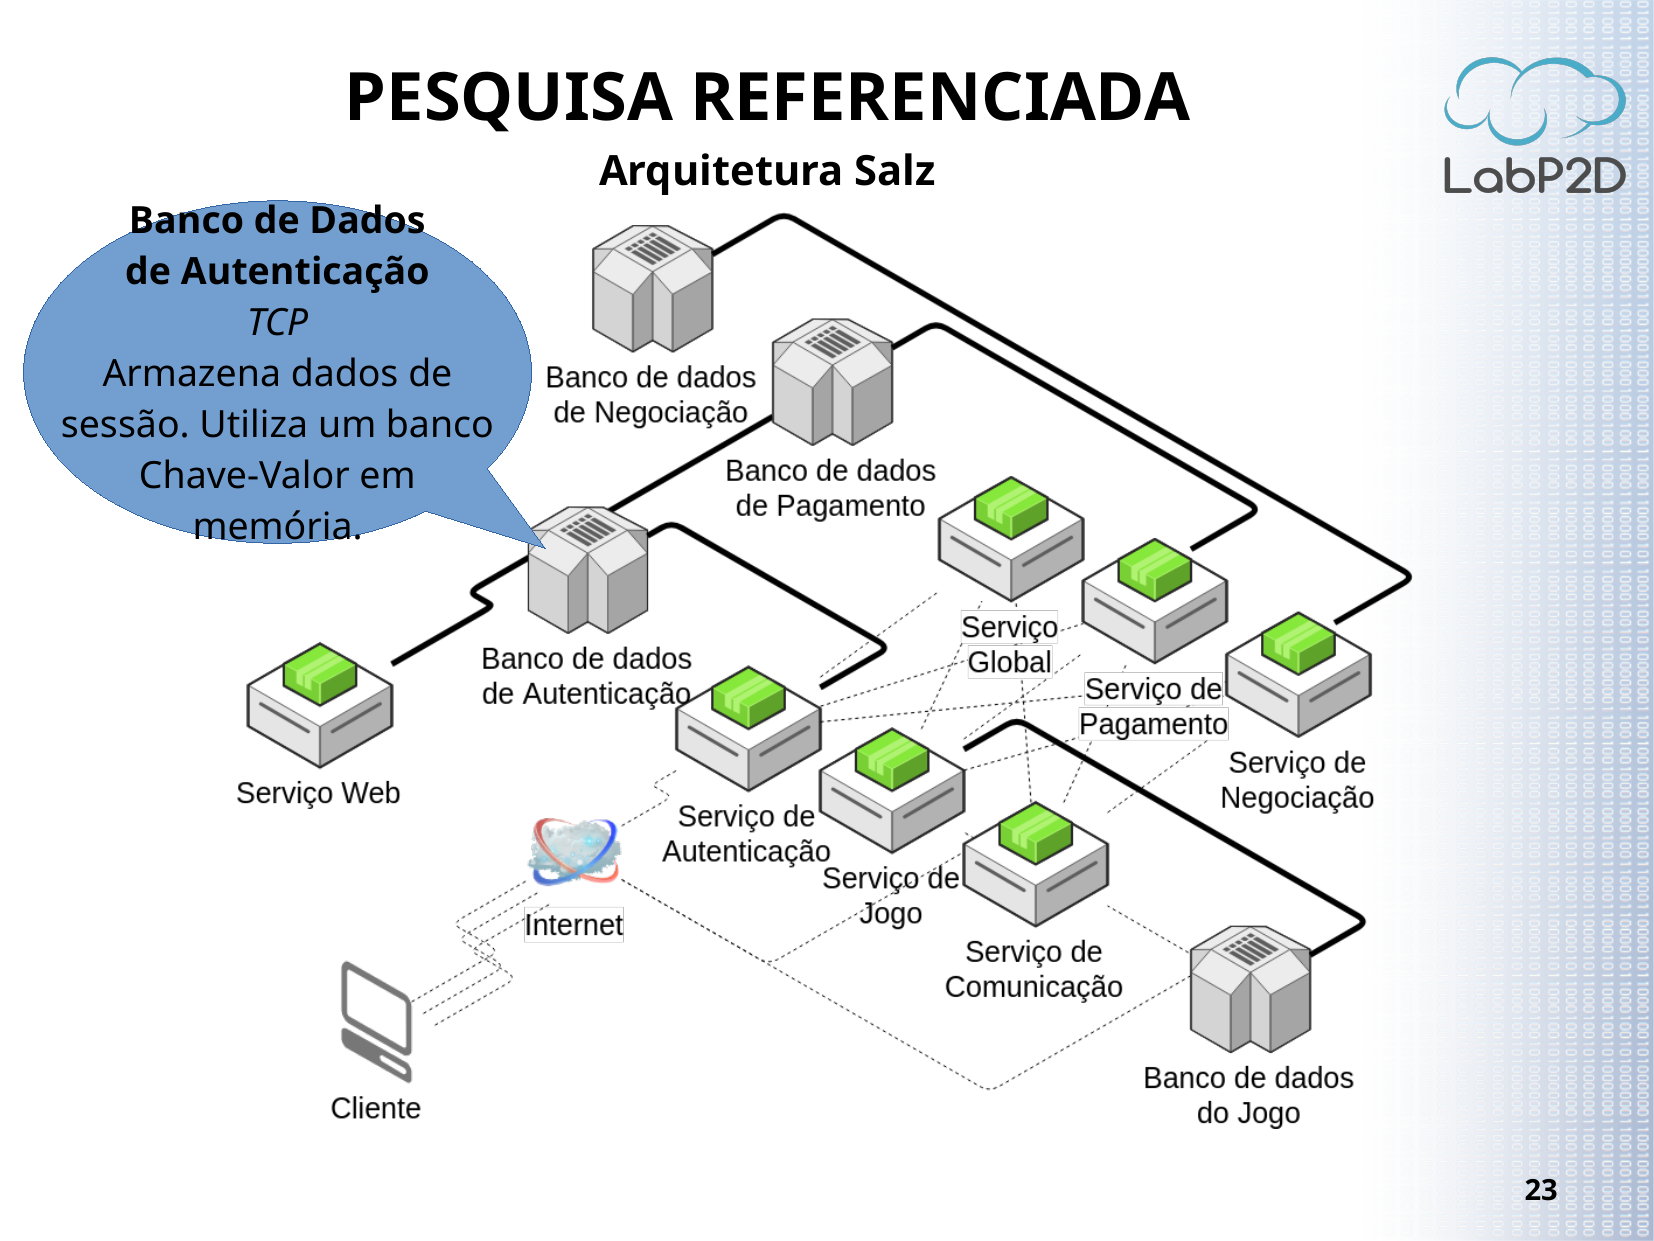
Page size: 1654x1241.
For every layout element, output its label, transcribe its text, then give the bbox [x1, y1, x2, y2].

text_box Banco de Dados de Autenticação TCP Armazena dados de sessão. Utiliza um banco Chave-Valor em memória. [23, 200, 546, 549]
title PESQUISA REFERENCIADA Arquitetura Salz [82, 19, 1453, 227]
picture [236, 1, 1654, 1240]
